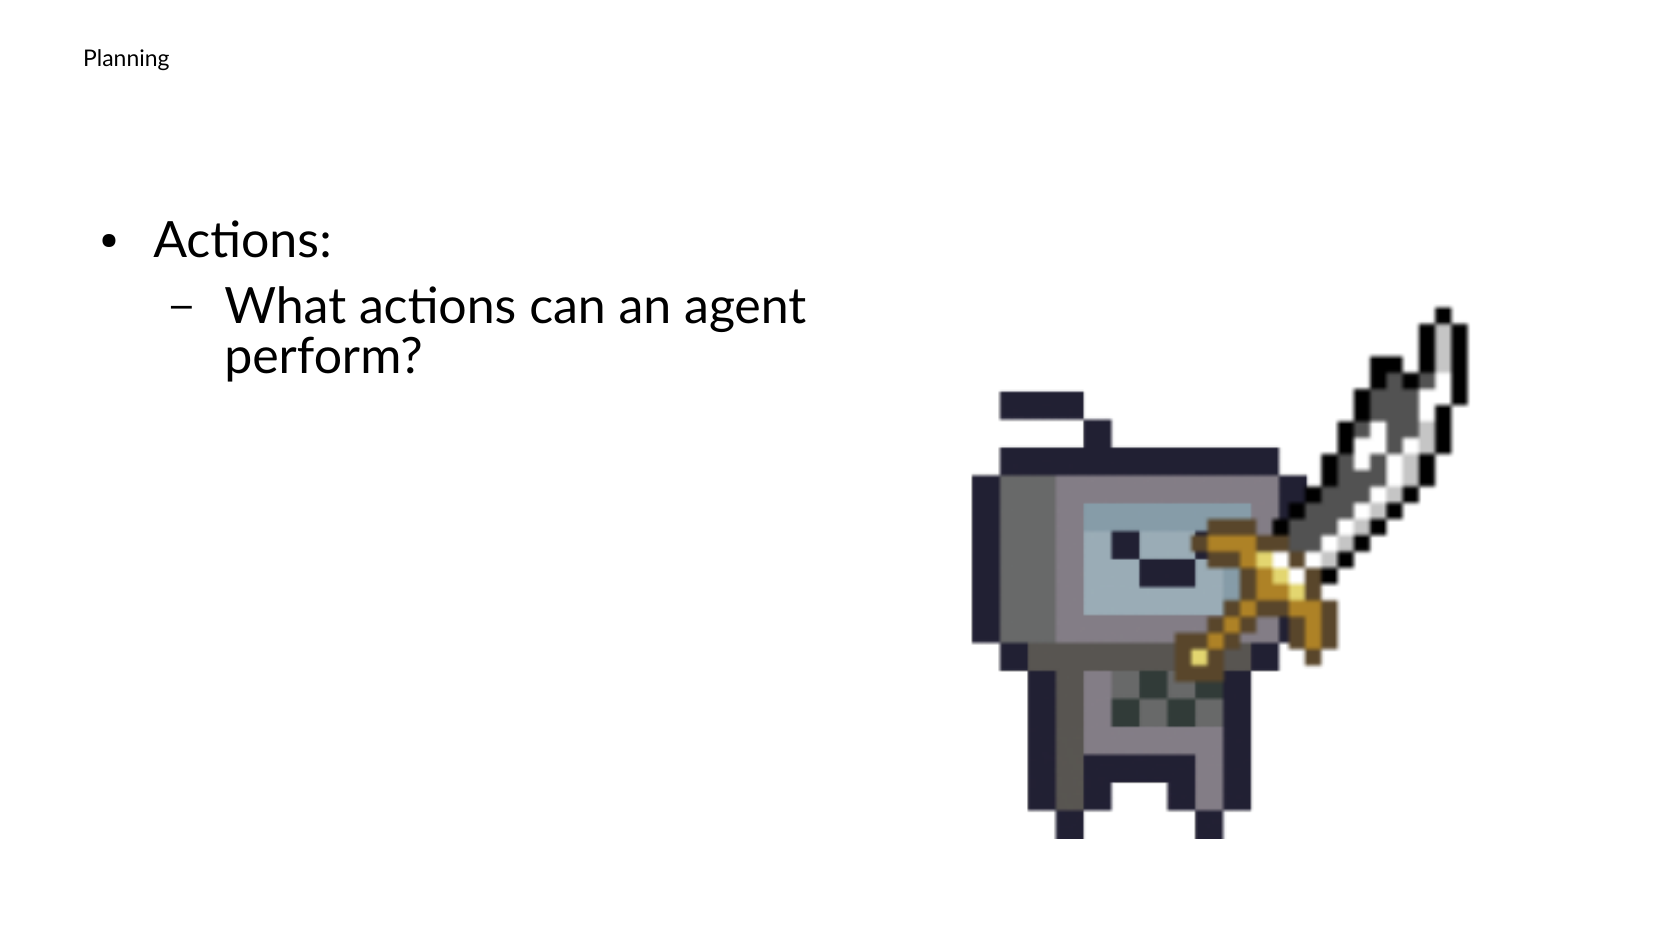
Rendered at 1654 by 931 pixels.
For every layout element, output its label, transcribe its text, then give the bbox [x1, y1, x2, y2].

title Planning [83, 0, 1571, 119]
picture [861, 216, 1555, 839]
list Actions: What actions can an agent perform? [82, 217, 809, 839]
